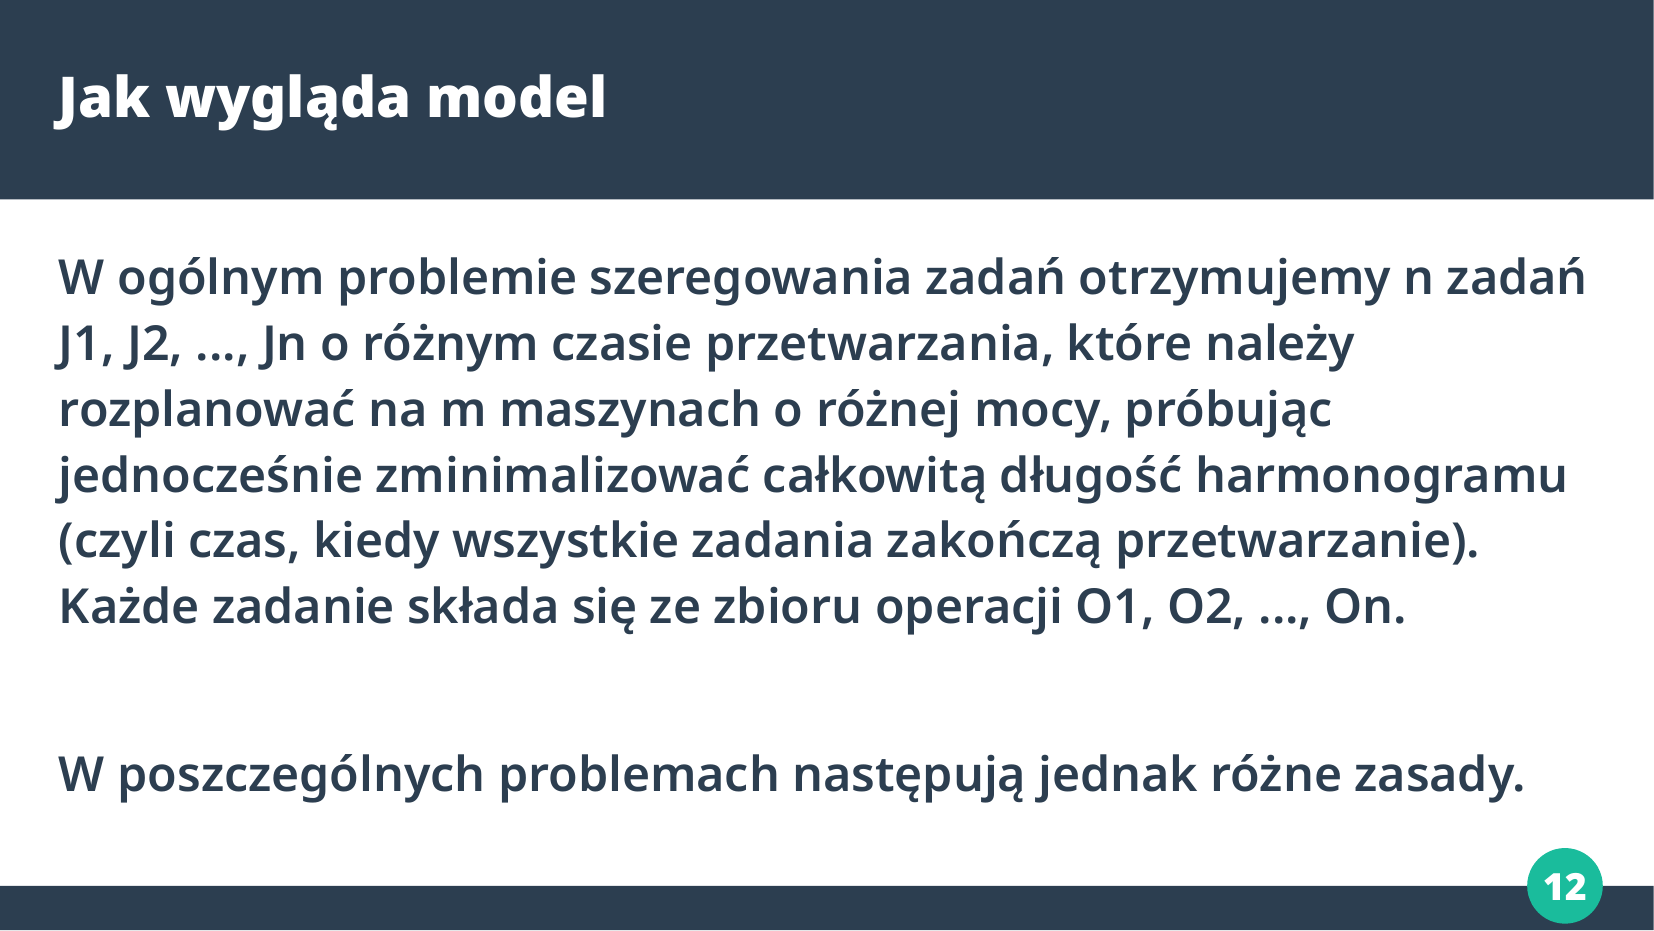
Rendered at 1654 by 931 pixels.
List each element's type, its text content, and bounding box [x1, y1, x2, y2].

list W ogólnym problemie szeregowania zadań otrzymujemy n zadań J1, J2, ..., Jn o różnym czasie przetwarzania, które należy rozplanować na m maszynach o różnej mocy, próbując jednocześnie zminimalizować całkowitą długość harmonogramu (czyli czas, kiedy wszystkie zadania zakończą przetwarzanie). Każde zadanie składa się ze zbioru operacji O1, O2, ..., On. W poszczególnych problemach następują jednak różne zasady. [59, 243, 1595, 864]
title Jak wygląda model [59, 37, 1595, 156]
